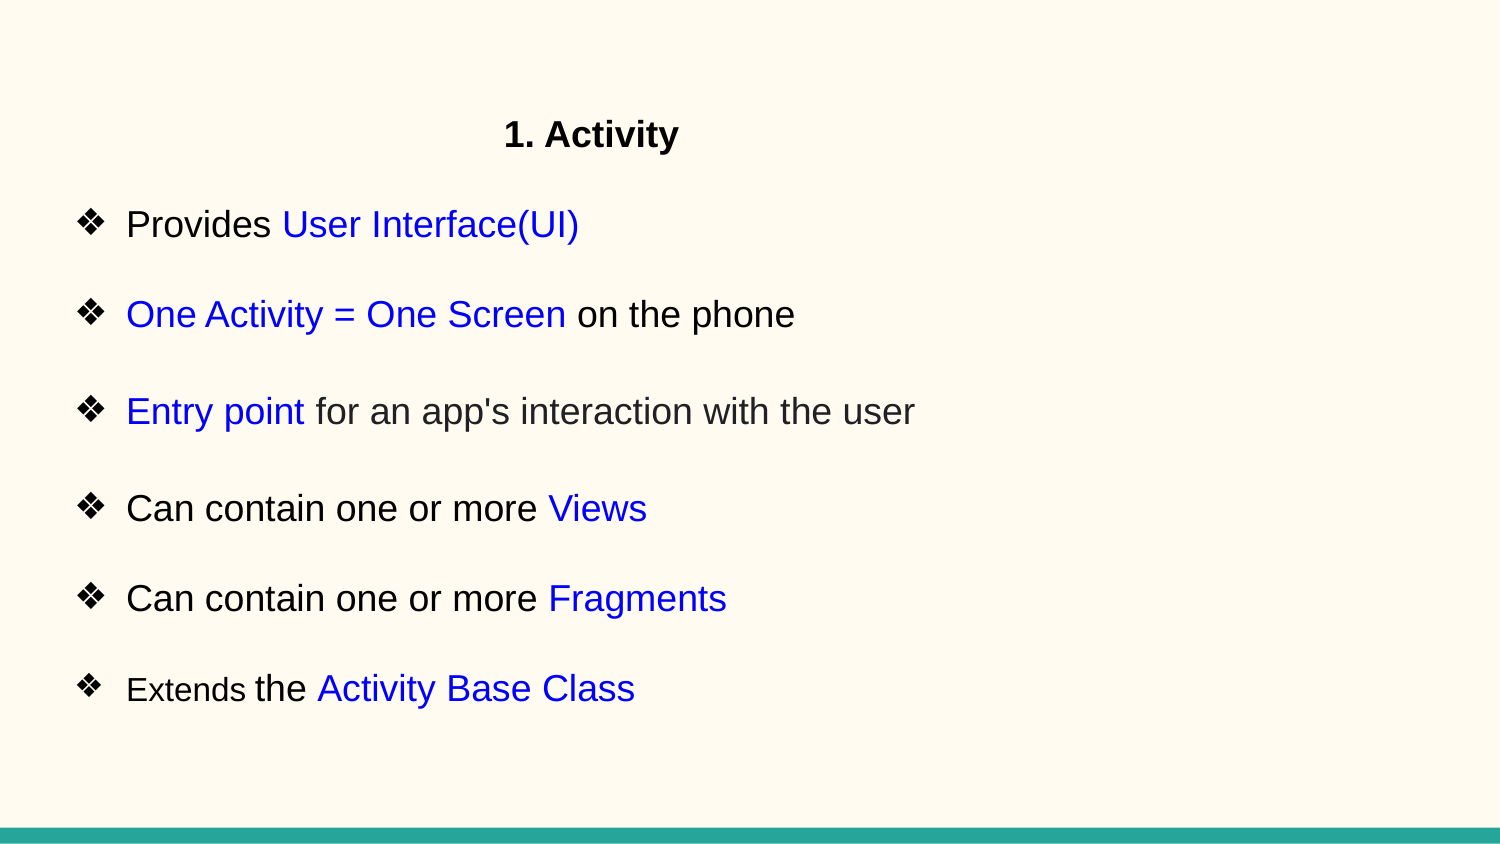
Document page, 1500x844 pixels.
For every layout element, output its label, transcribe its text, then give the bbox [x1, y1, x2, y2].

list 1. Activity Provides User Interface(UI) One Activity = One Screen on the phone Entry point for an app's interaction with the user Can contain one or more Views Can contain one or more Fragments Extends the Activity Base Class [51, 110, 1133, 754]
